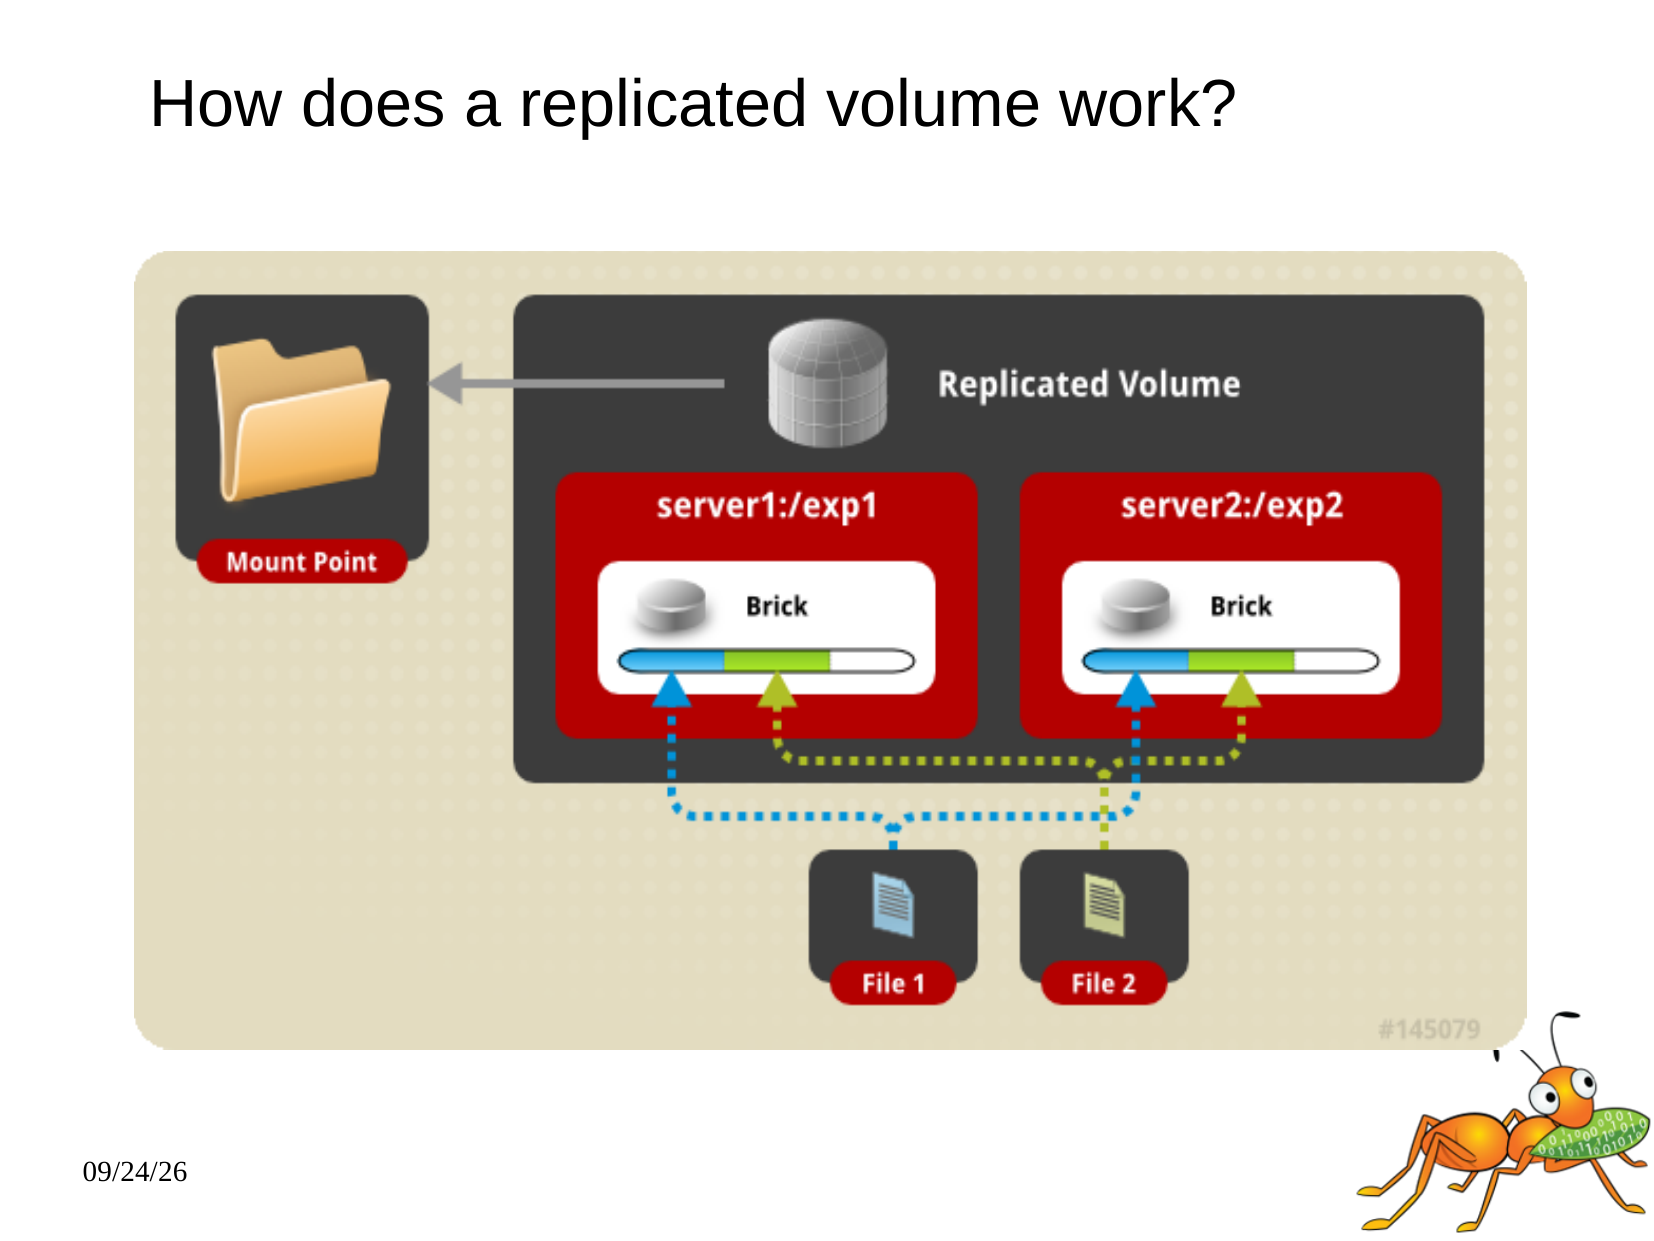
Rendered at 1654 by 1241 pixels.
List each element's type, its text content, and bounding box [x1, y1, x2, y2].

picture [134, 251, 1654, 1235]
text_box How does a replicated volume work? [59, 59, 1329, 149]
